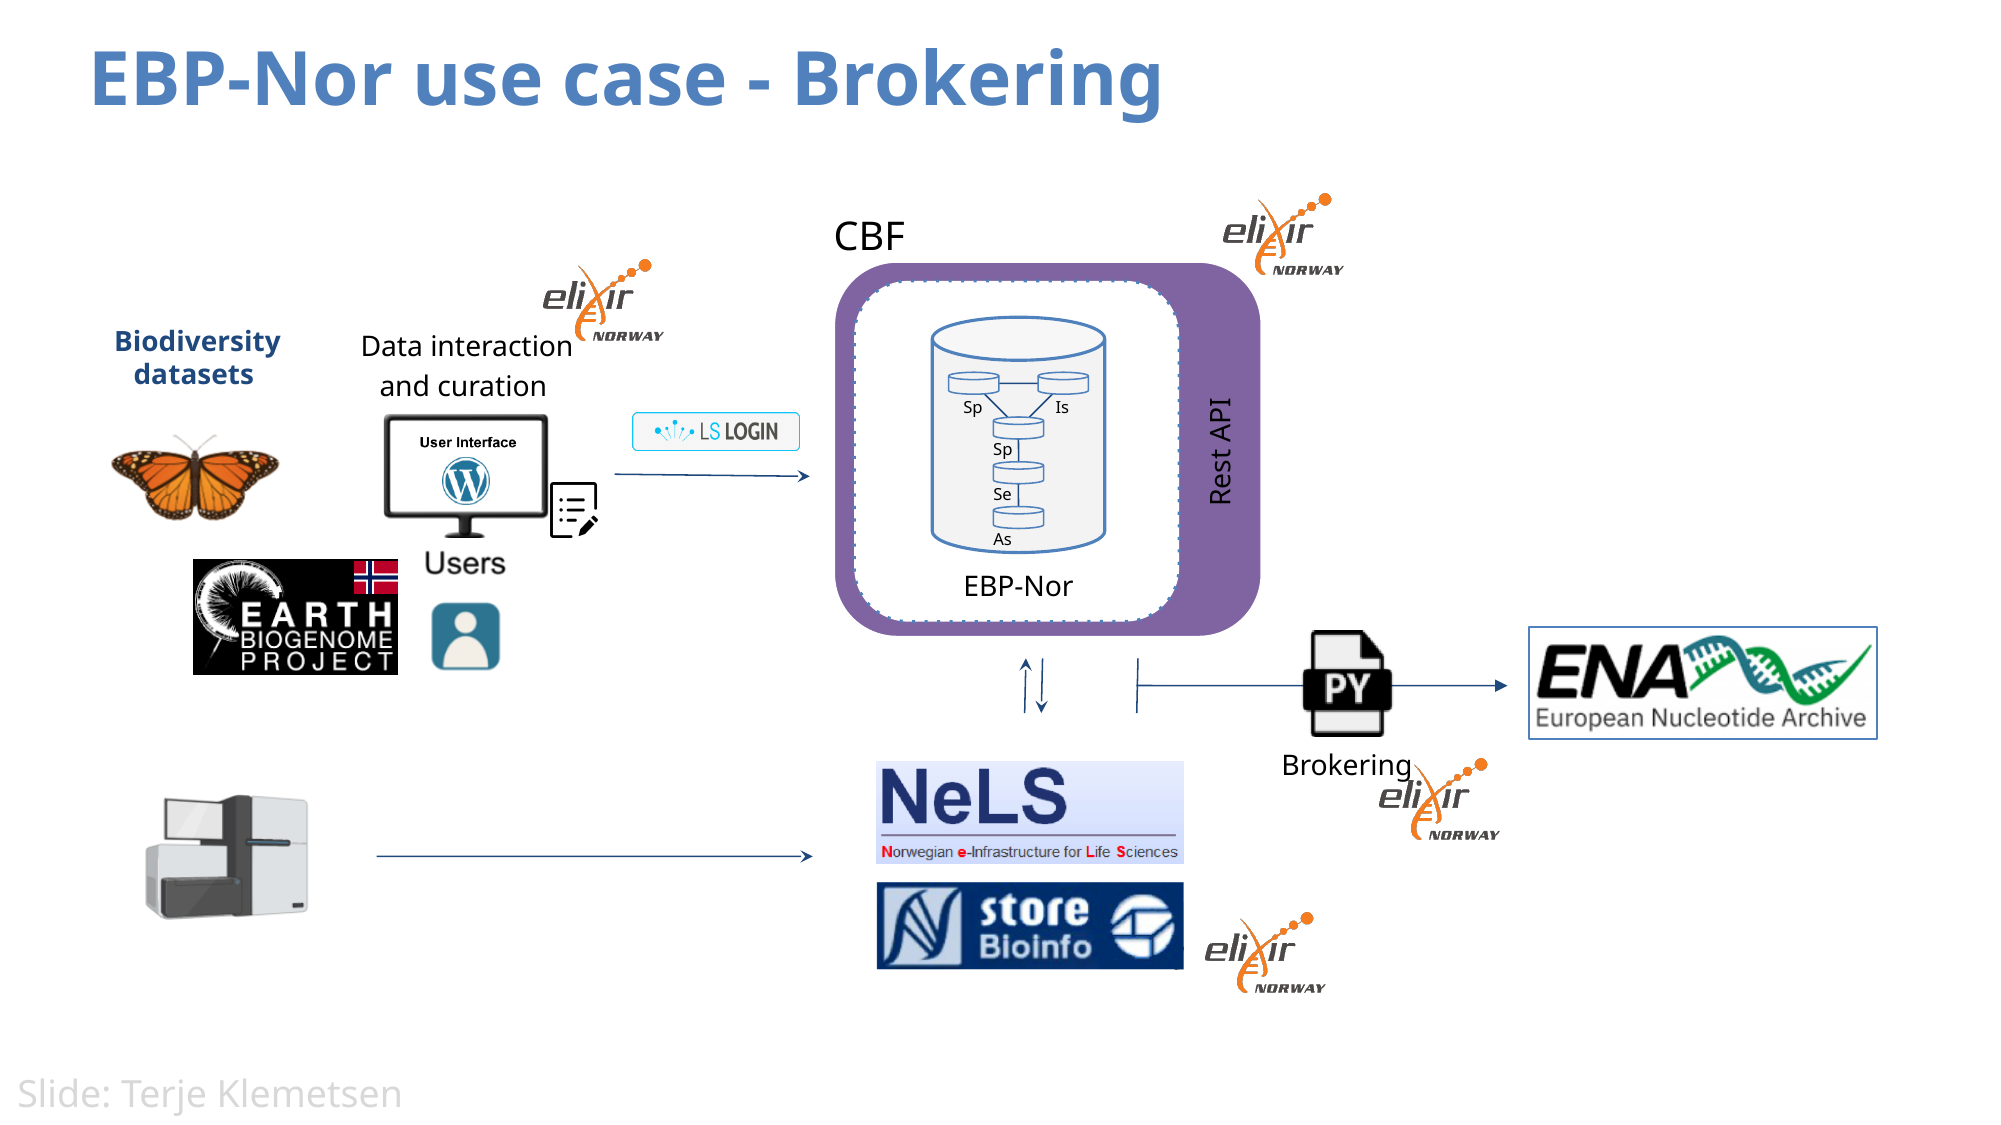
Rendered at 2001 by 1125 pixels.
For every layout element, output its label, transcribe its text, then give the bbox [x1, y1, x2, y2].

picture [1529, 627, 1877, 739]
picture [371, 482, 598, 538]
picture [543, 259, 664, 341]
title Sp [898, 376, 987, 455]
picture [876, 882, 1184, 970]
text_box [834, 412, 927, 637]
picture [193, 559, 398, 675]
picture [876, 761, 1184, 864]
picture [135, 772, 321, 940]
text_box Biodiversity datasets [75, 303, 320, 411]
picture [420, 541, 512, 690]
title Is [987, 376, 1138, 455]
text_box EBP-Nor use case - Brokering [68, 10, 1932, 195]
title EBP-Nor [922, 543, 1115, 761]
picture [632, 412, 800, 451]
title Sp [927, 418, 1078, 463]
title As [927, 508, 1078, 587]
picture [1223, 193, 1344, 275]
title Data interaction and curation [338, 303, 596, 532]
picture [1296, 630, 1398, 737]
text_box [932, 262, 1223, 637]
title Se [927, 463, 1078, 508]
picture [1205, 912, 1326, 993]
title CBF [772, 195, 966, 412]
title PIDs connect different entities in research [932, 317, 1105, 361]
picture [1379, 758, 1500, 840]
title Brokering [1250, 722, 1444, 950]
text_box Slide: Terje Klemetsen [2, 1061, 527, 1123]
picture [101, 425, 294, 528]
title Rest API [1177, 269, 1405, 635]
